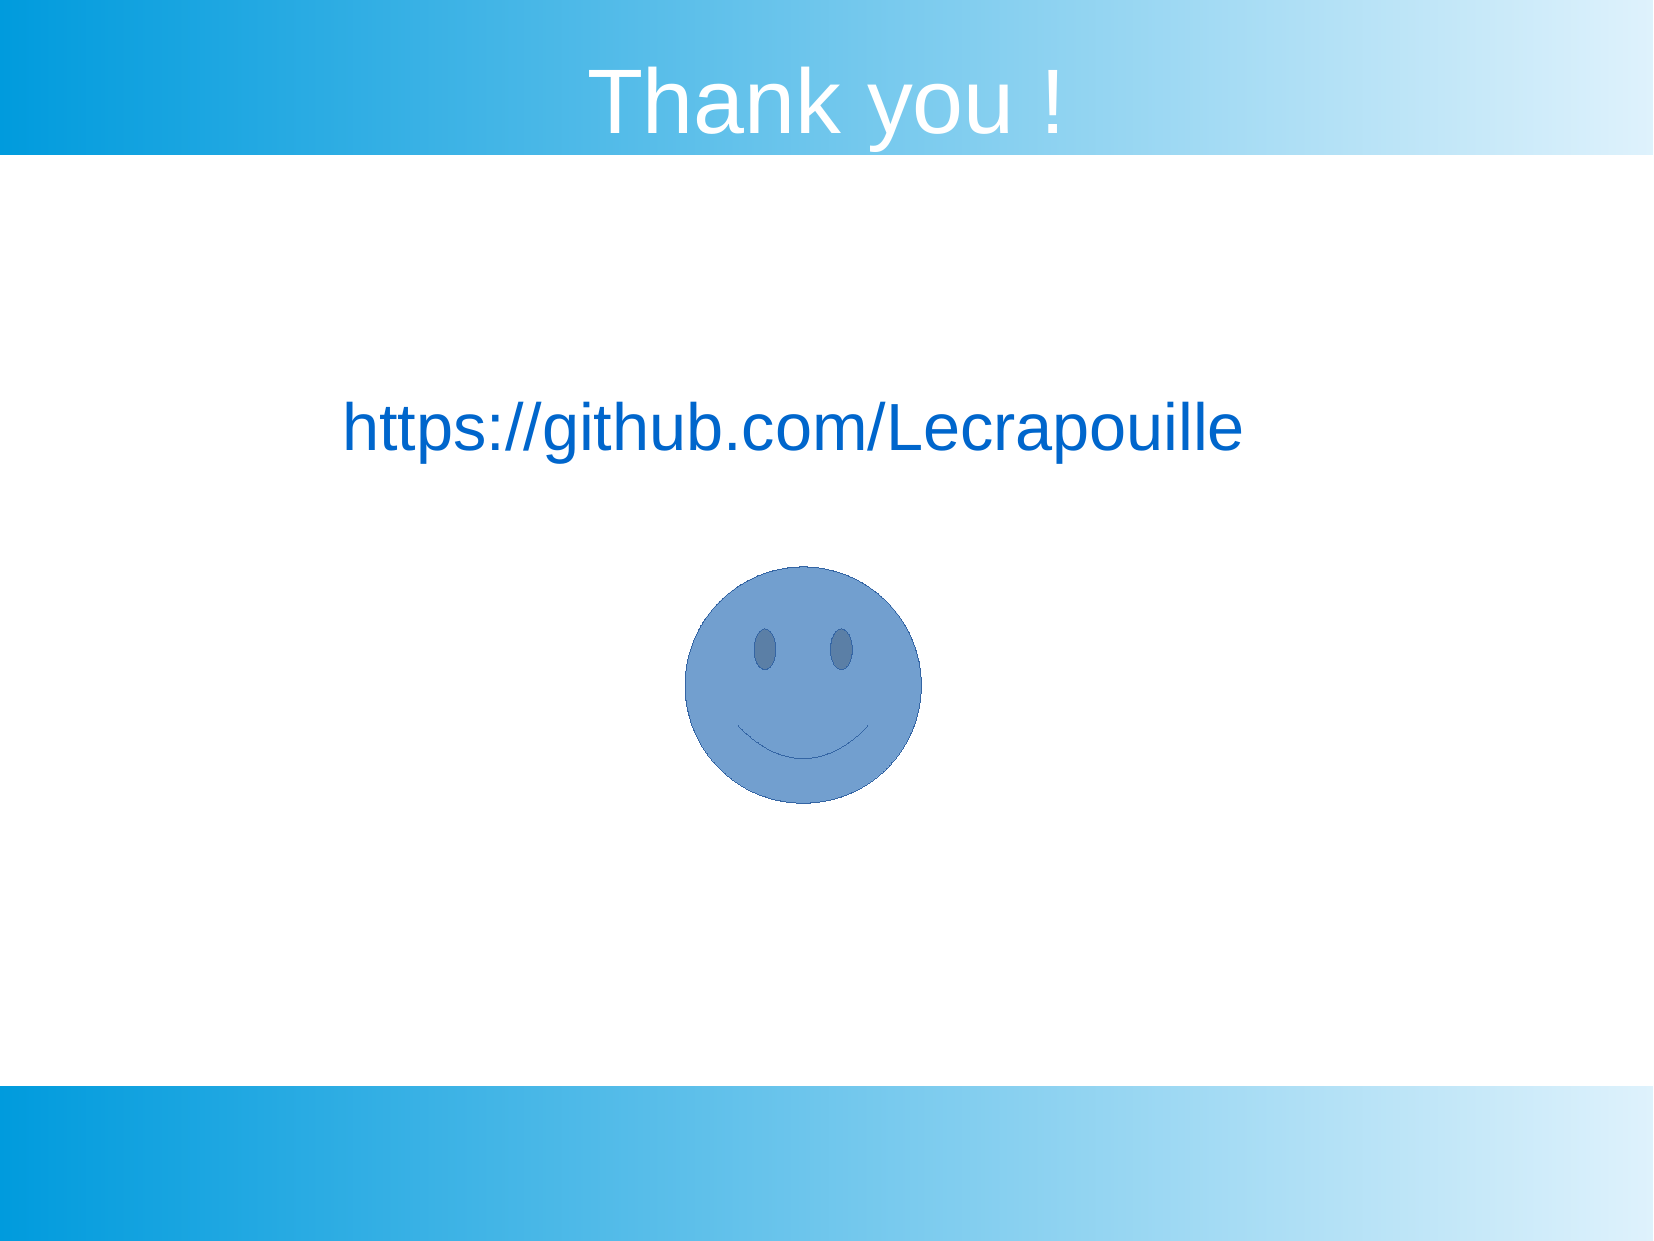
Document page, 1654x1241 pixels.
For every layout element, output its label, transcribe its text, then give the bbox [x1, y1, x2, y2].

title Thank you ! [82, 49, 1571, 155]
text_box [685, 566, 922, 804]
list https://github.com/Lecrapouille [271, 389, 1312, 549]
